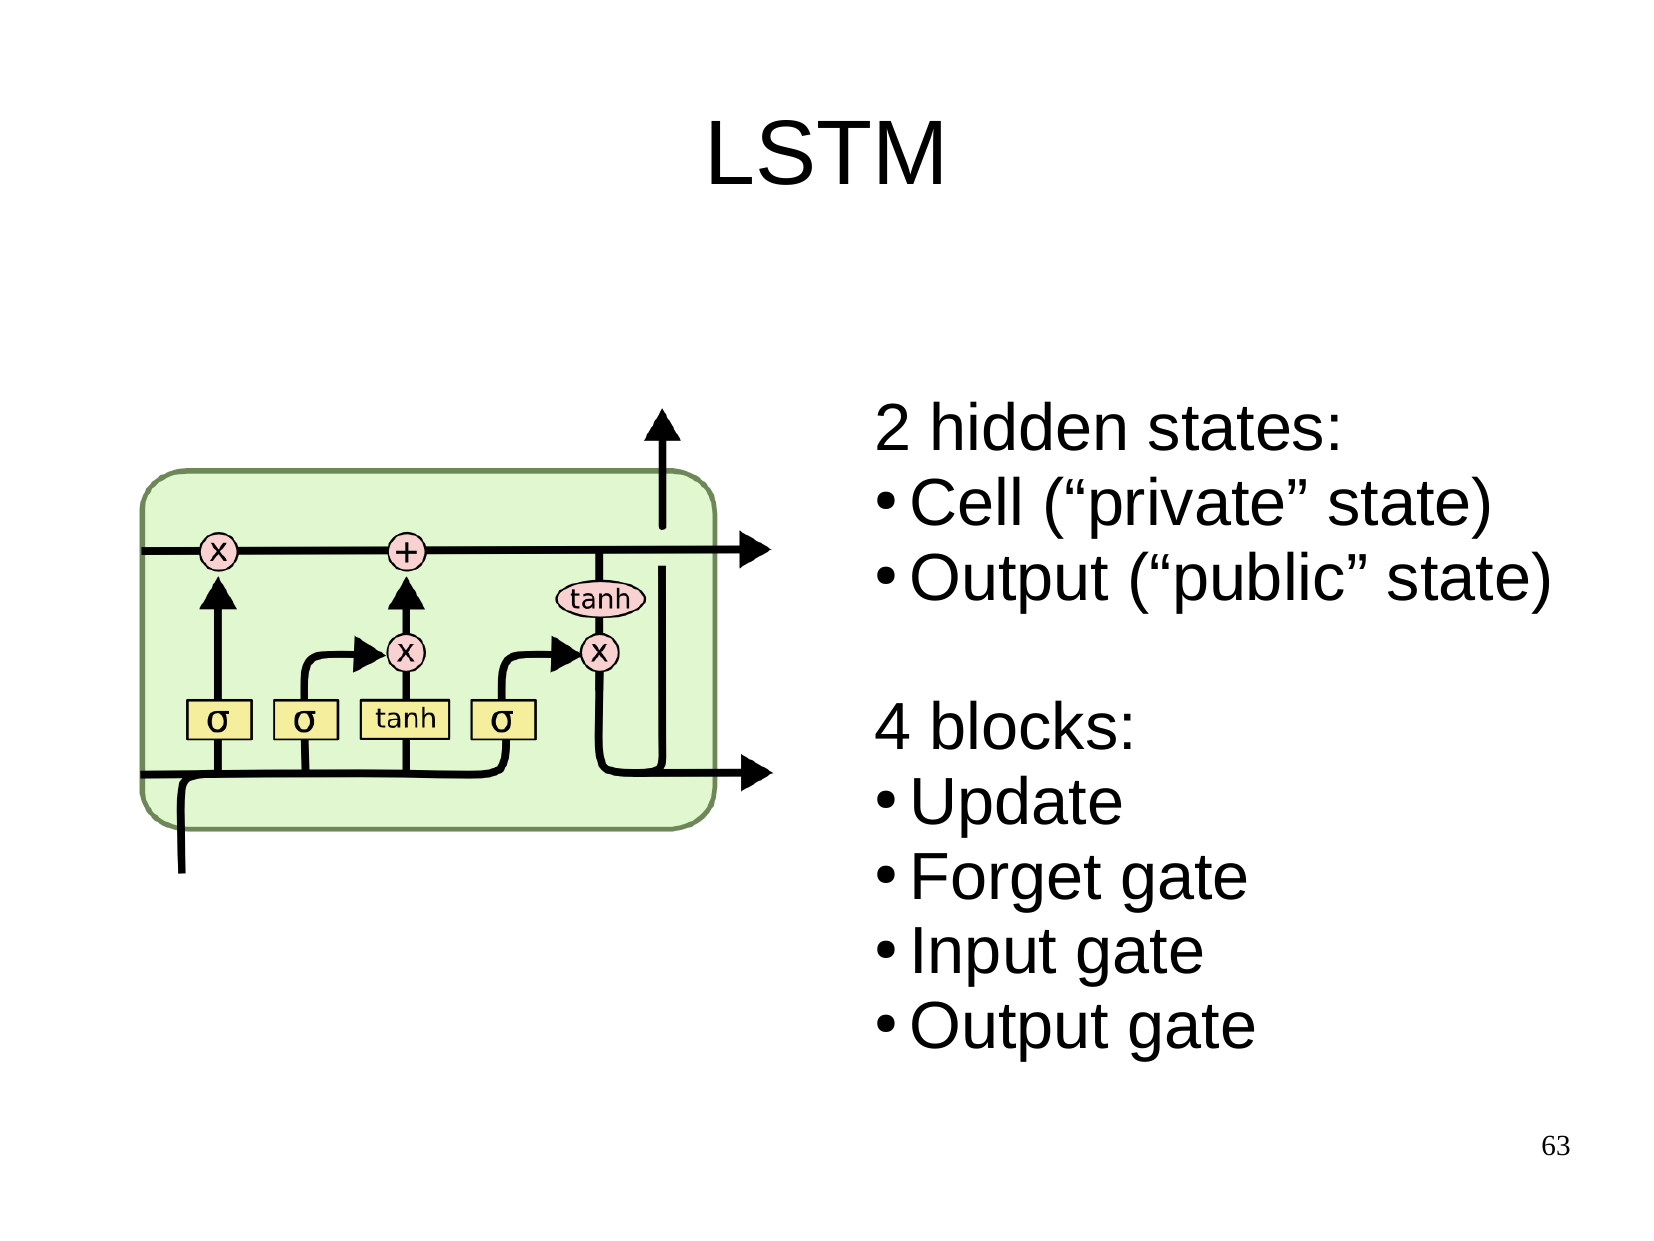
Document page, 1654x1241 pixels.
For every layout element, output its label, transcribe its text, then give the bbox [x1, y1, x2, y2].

title LSTM [82, 49, 1571, 257]
picture [57, 345, 809, 930]
text_box 2 hidden states: Cell (“private” state) Output (“public” state) 4 blocks: Update Forget gate Input gate Output gate [859, 382, 1606, 1071]
